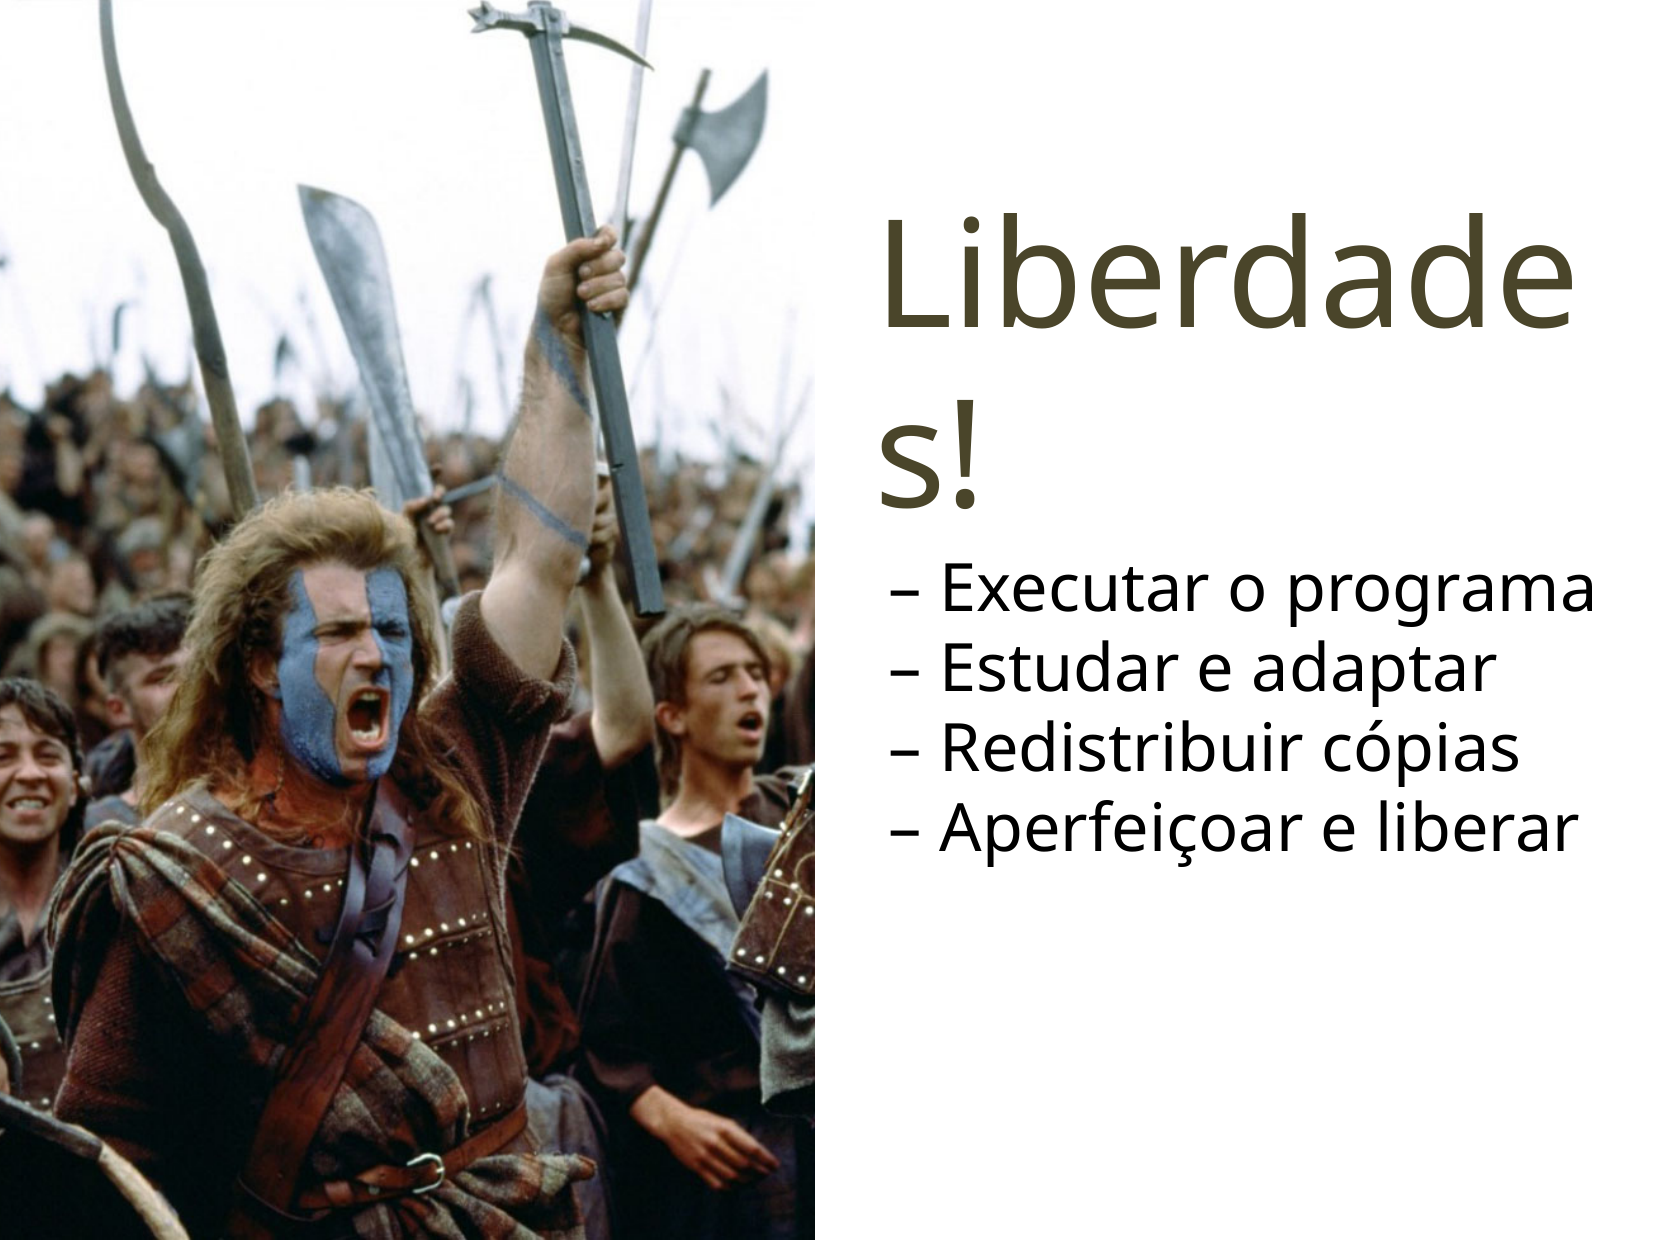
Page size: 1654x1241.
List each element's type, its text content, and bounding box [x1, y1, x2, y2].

text_box – Executar o programa – Estudar e adaptar – Redistribuir cópias – Aperfeiçoar e liberar [874, 537, 1654, 939]
picture [0, 0, 815, 1241]
title Liberdades! [874, 253, 1595, 461]
